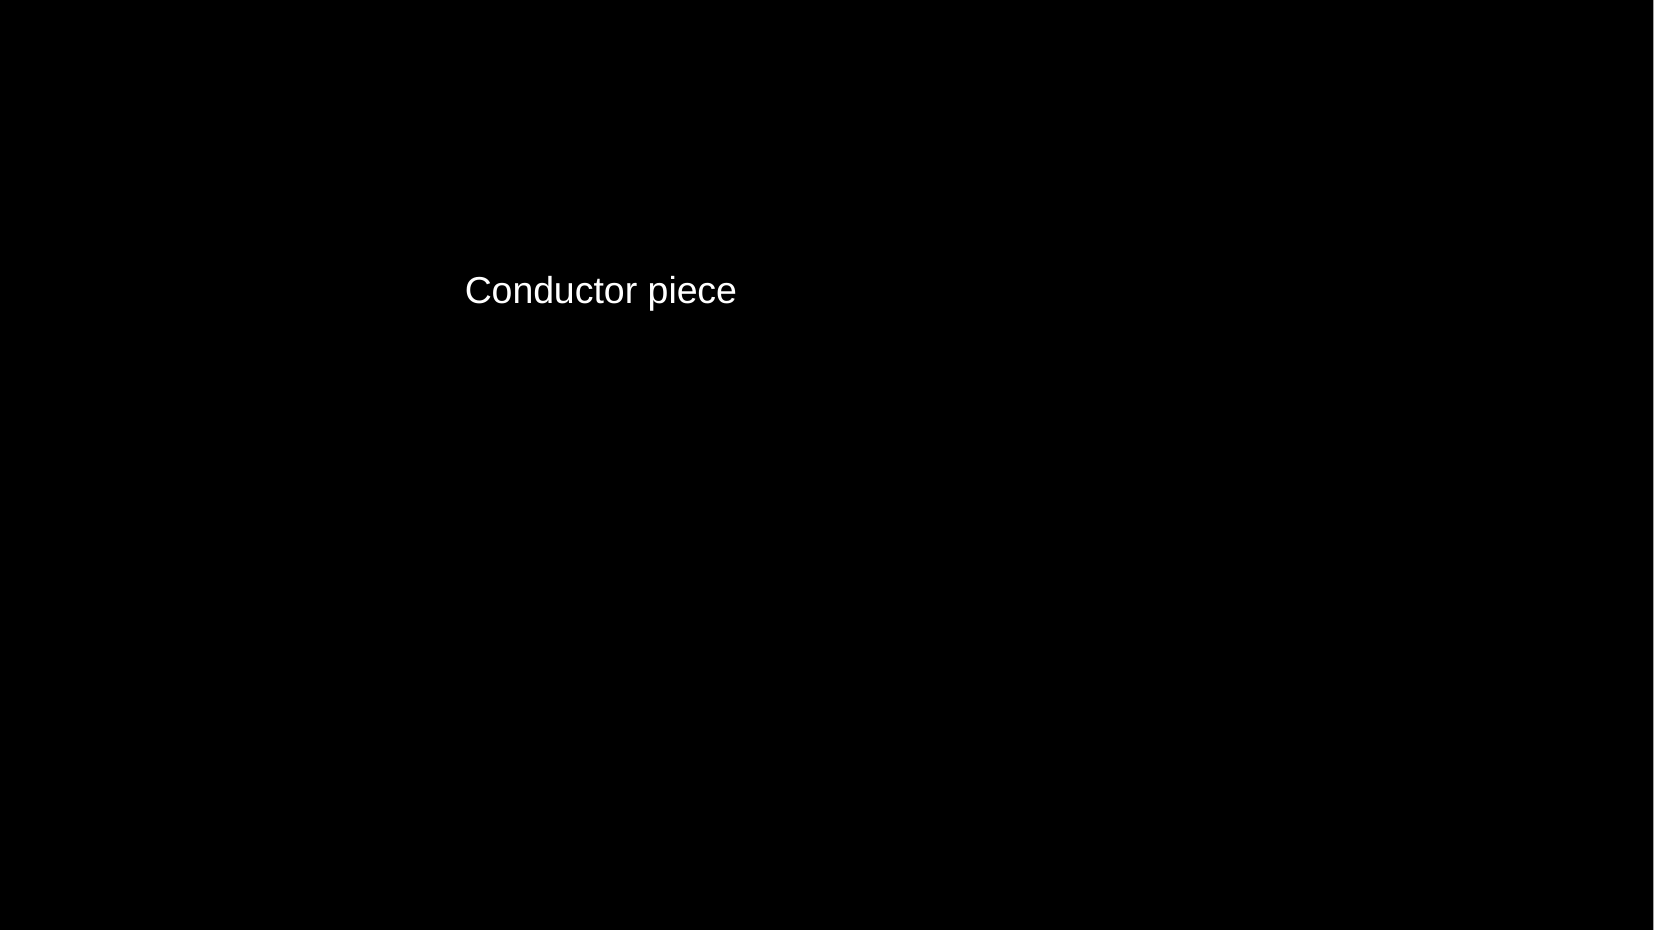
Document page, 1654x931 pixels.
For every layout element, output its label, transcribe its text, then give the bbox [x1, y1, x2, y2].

text_box Conductor piece [450, 262, 794, 321]
